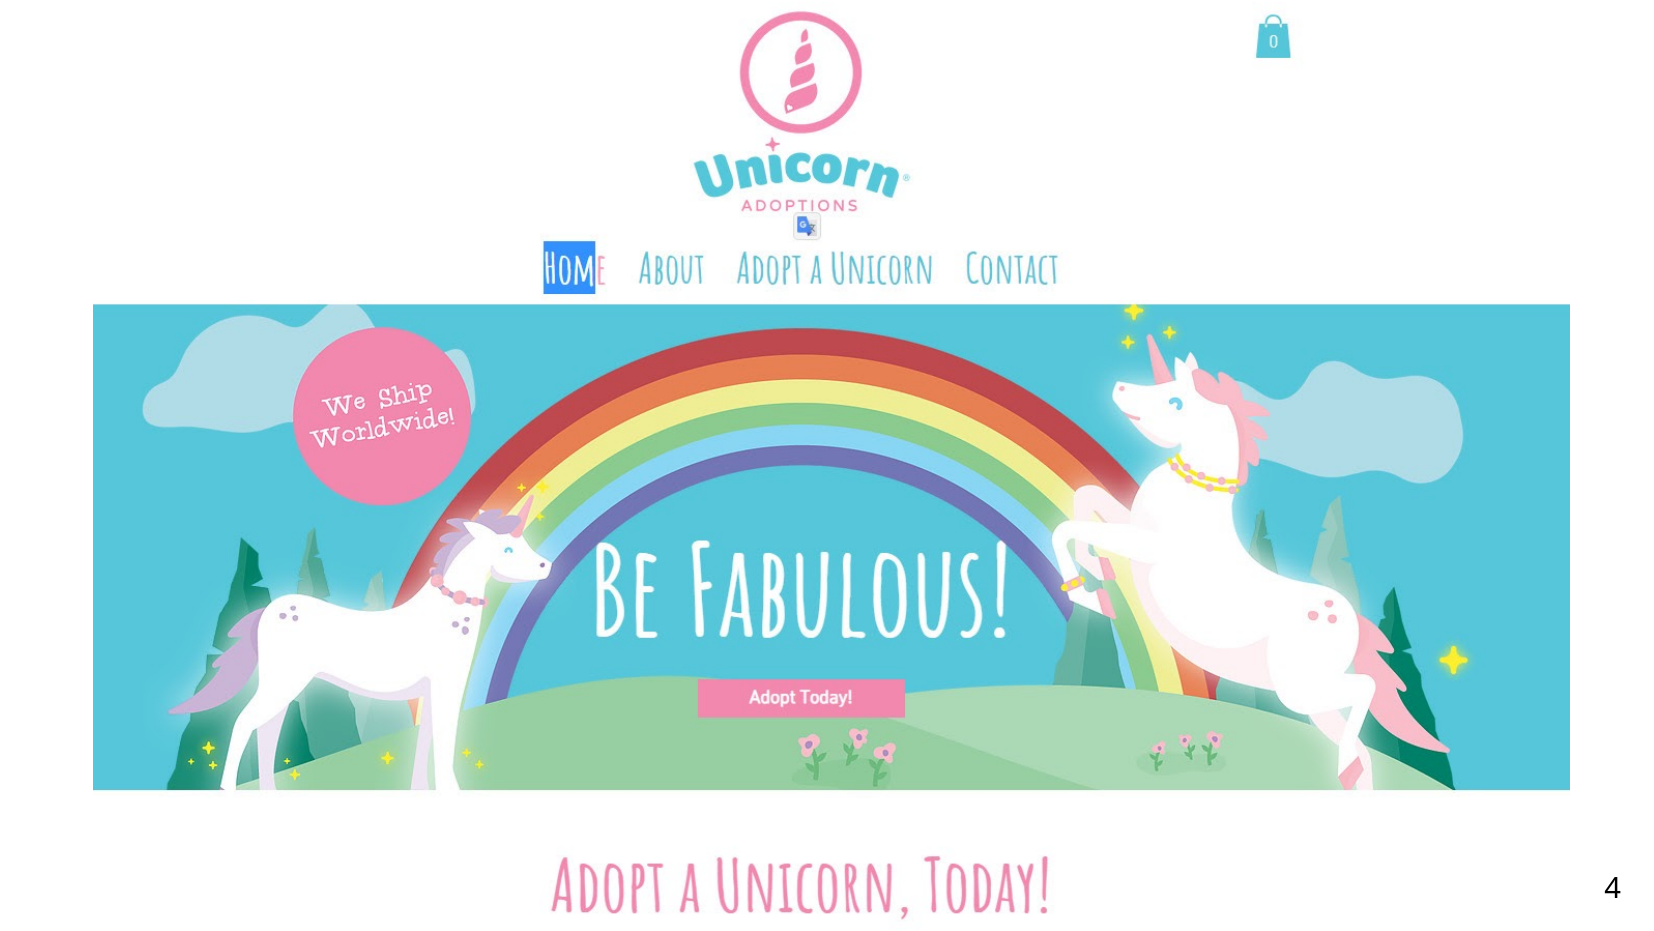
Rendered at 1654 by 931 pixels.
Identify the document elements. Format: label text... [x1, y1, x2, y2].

text_box <номер> [1598, 875, 1630, 910]
picture [93, 2, 1570, 931]
